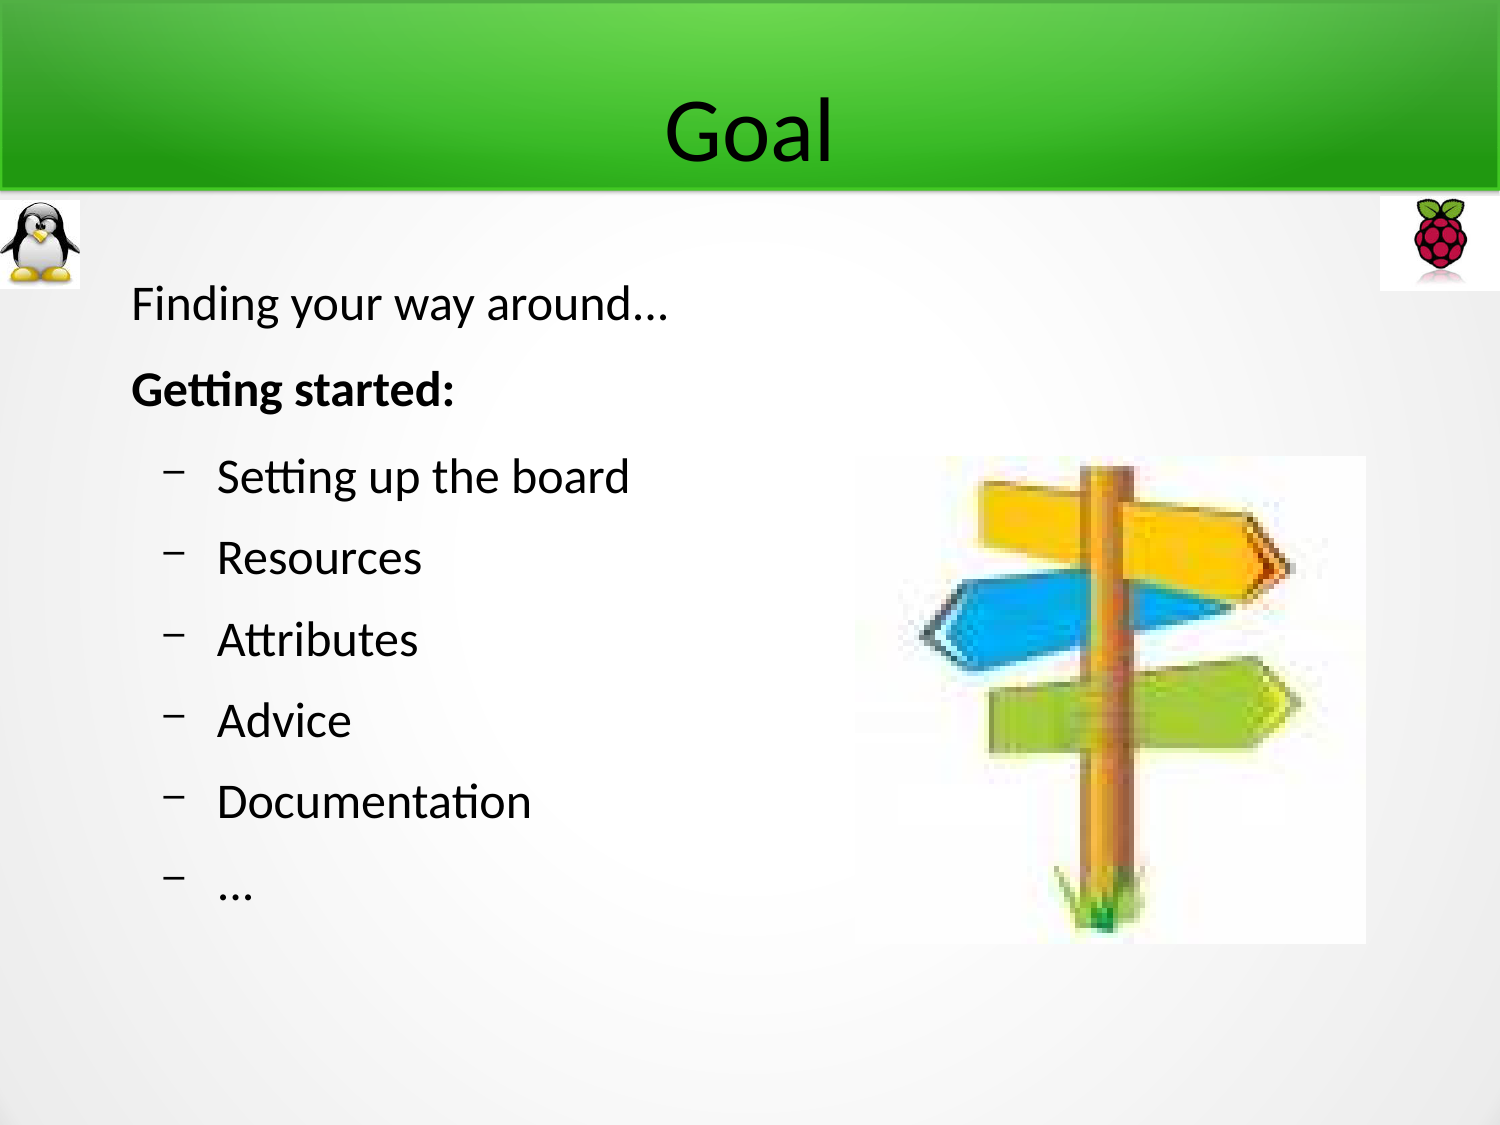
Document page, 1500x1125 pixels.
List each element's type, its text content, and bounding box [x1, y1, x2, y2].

list Finding your way around... Getting started: Setting up the board Resources Attributes Advice Documentation ... [60, 262, 1411, 1006]
title Goal [75, 45, 1425, 233]
picture [855, 456, 1366, 944]
picture [0, 200, 80, 289]
picture [1380, 196, 1500, 291]
